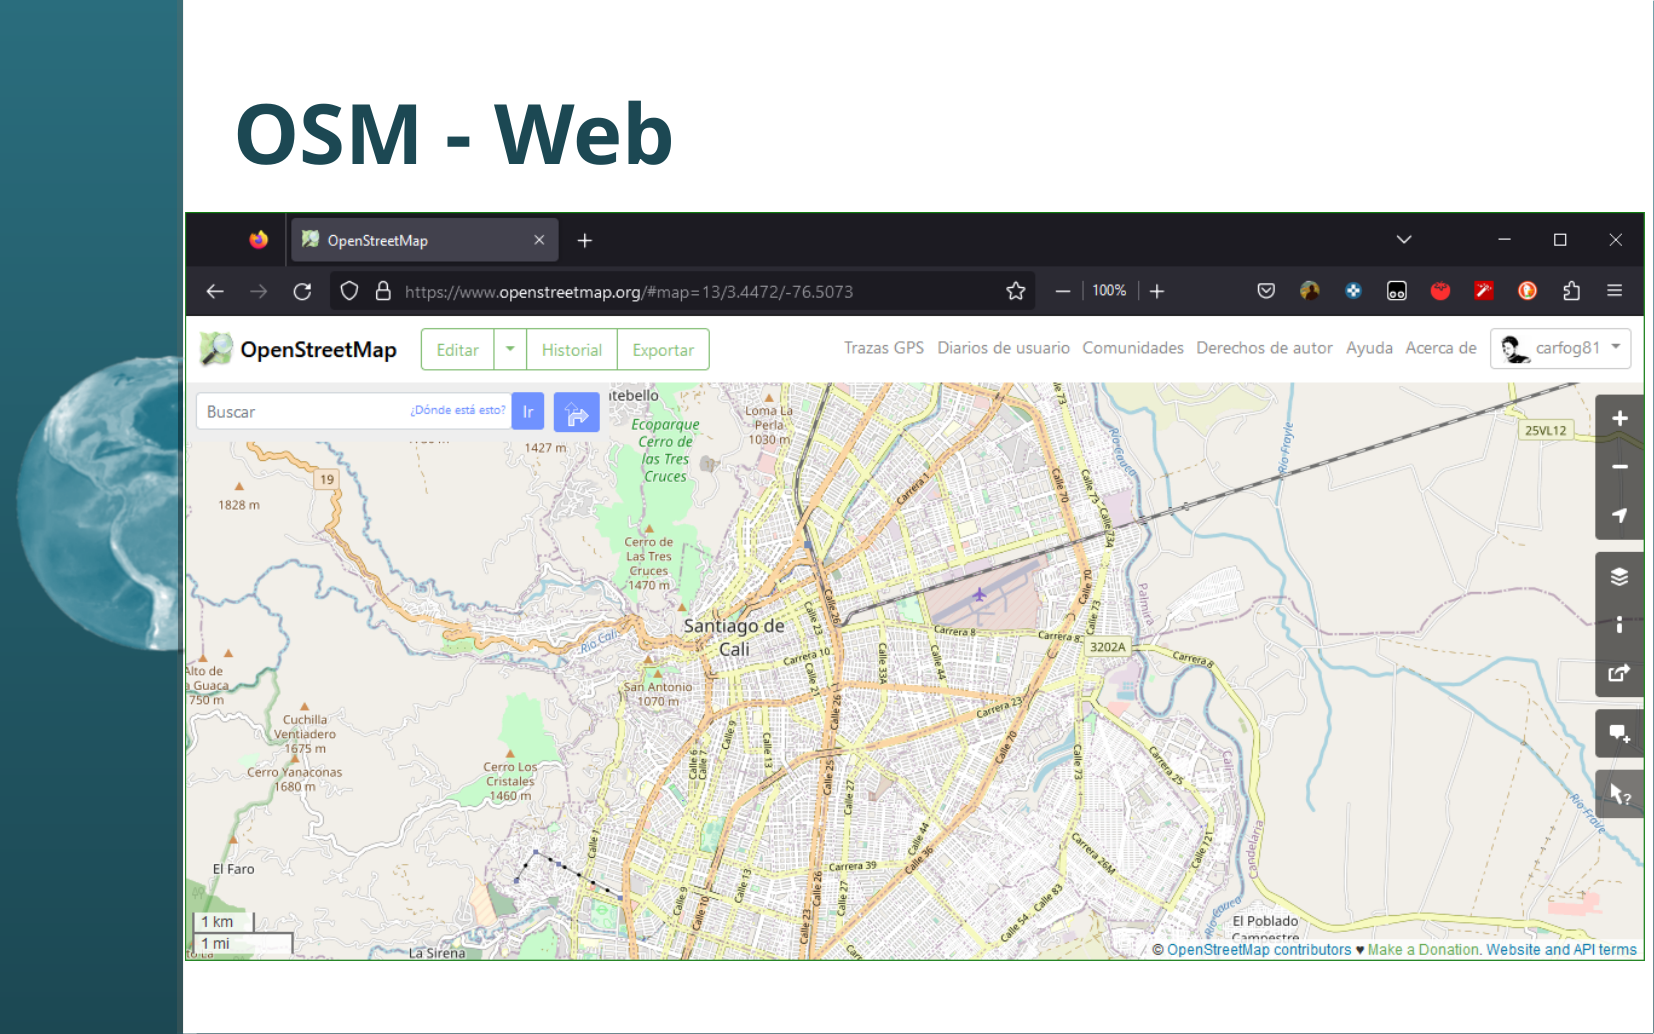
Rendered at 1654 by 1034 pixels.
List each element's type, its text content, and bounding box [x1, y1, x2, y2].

picture [2, 212, 1645, 961]
title OSM - Web [218, 45, 1576, 212]
